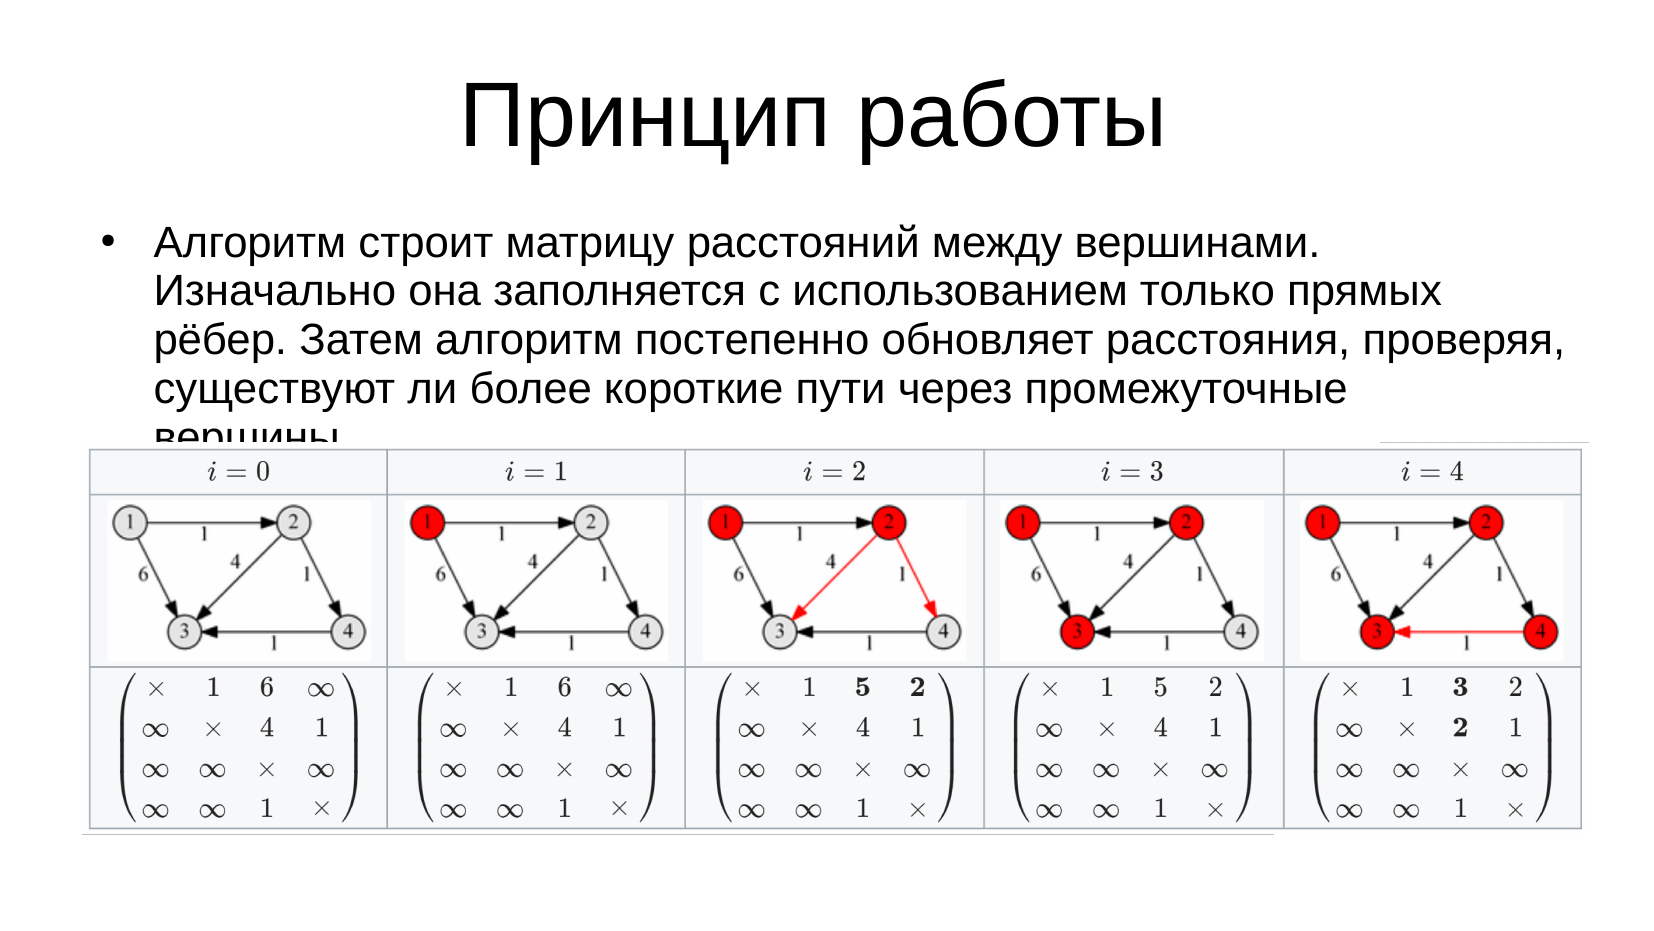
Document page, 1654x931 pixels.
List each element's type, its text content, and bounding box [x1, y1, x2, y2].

picture [82, 442, 1589, 835]
title Принцип работы [82, 37, 1571, 193]
list Алгоритм строит матрицу расстояний между вершинами. Изначально она заполняется с использованием только прямых рёбер. Затем алгоритм постепенно обновляет расстояния, проверяя, существуют ли более короткие пути через промежуточные вершины. [82, 217, 1571, 442]
